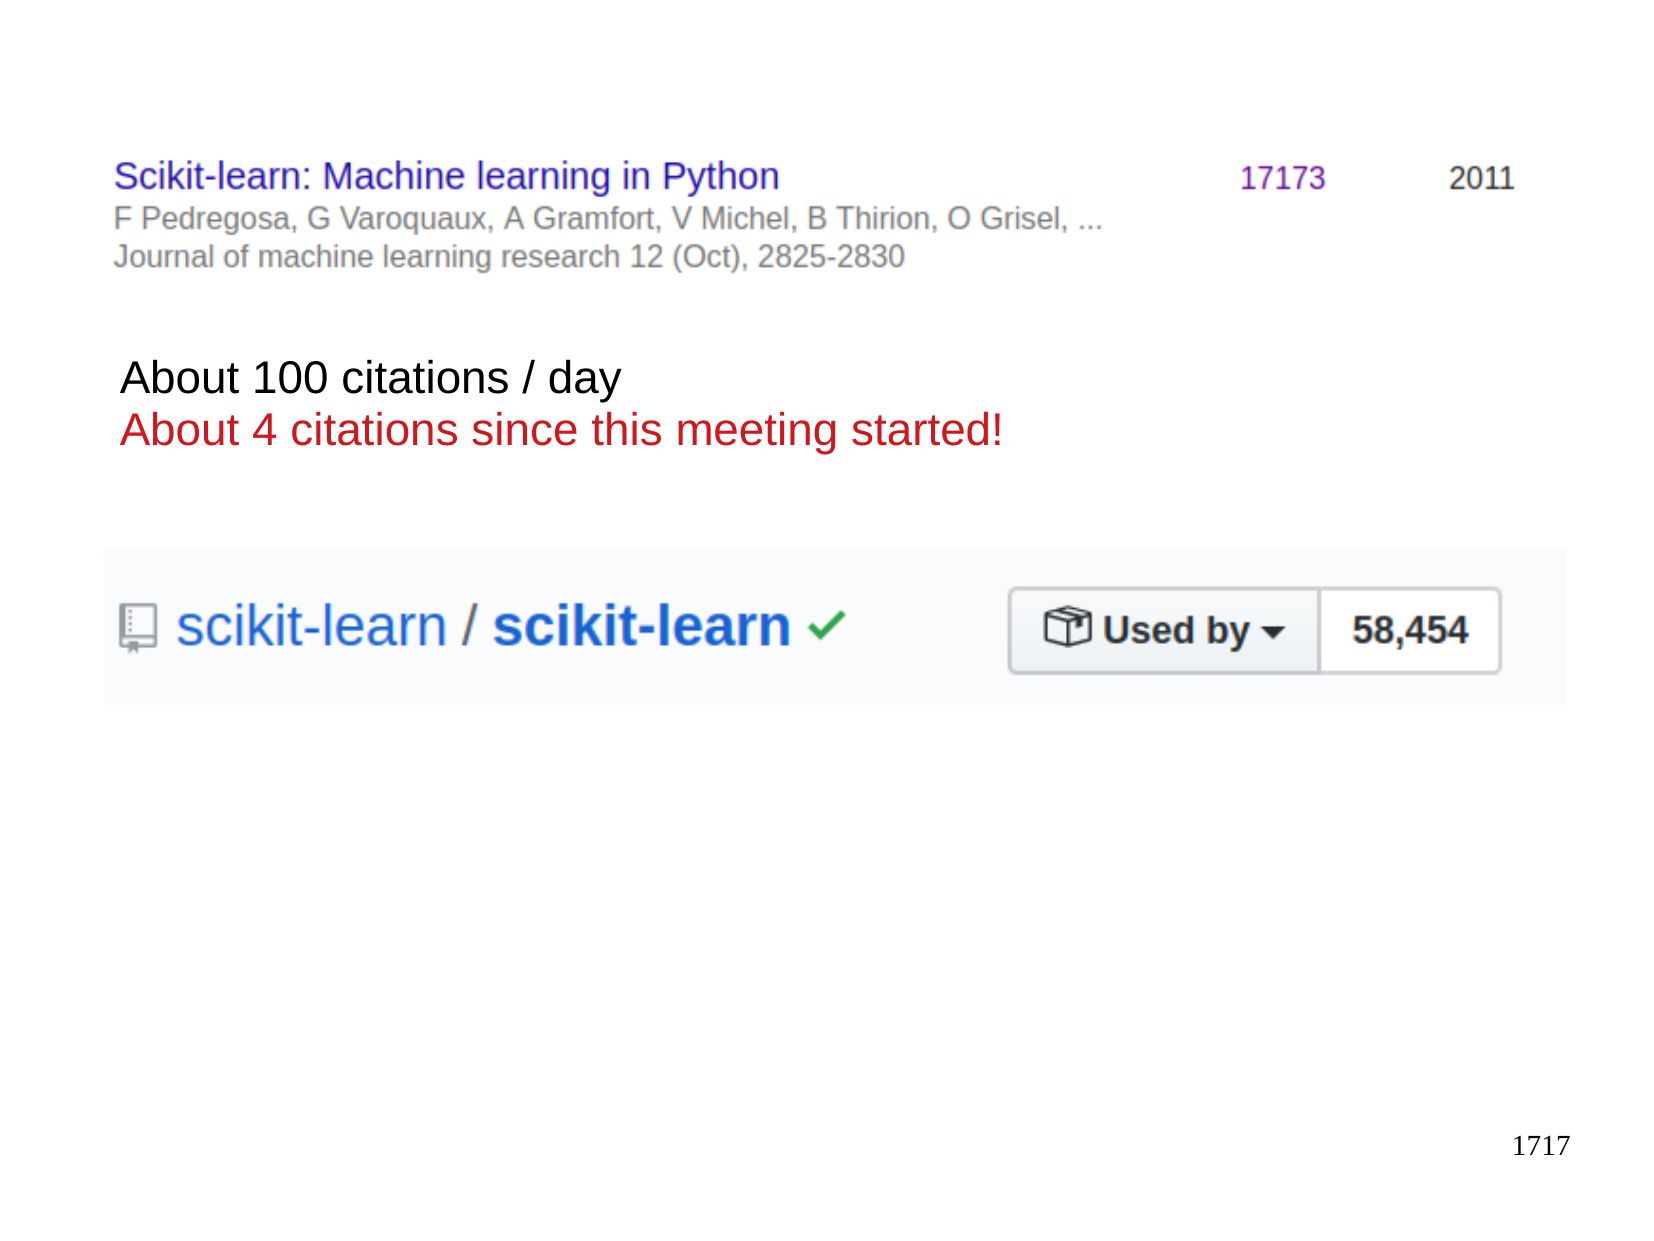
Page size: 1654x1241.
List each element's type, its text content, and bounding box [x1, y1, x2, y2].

picture [105, 549, 1566, 706]
picture [93, 119, 1531, 301]
text_box About 100 citations / day About 4 citations since this meeting started! [105, 345, 1516, 463]
